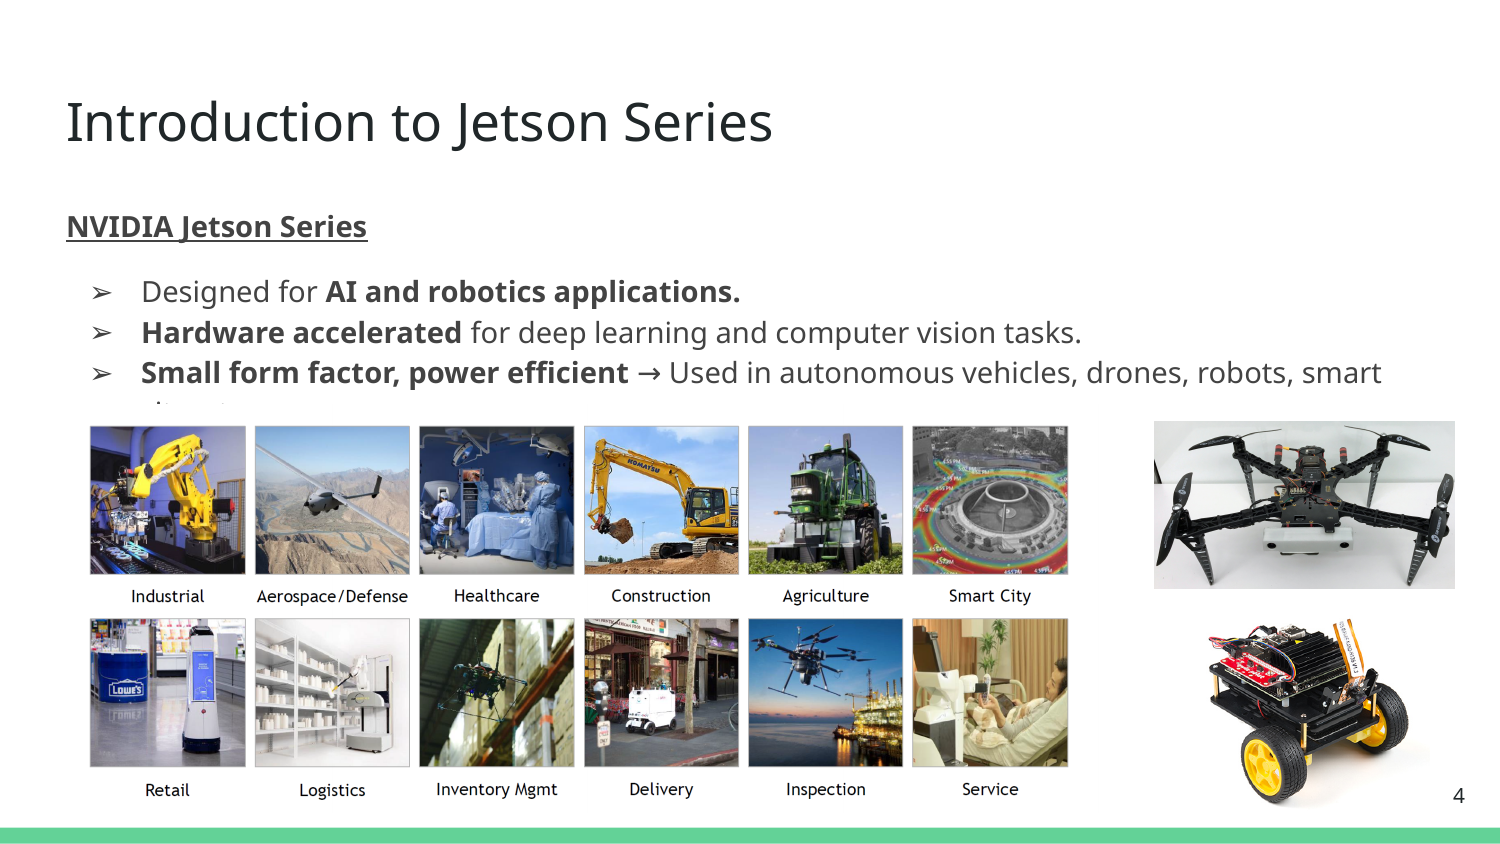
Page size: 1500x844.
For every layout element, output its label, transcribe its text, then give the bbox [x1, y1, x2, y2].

title Introduction to Jetson Series [51, 72, 1449, 167]
picture [1154, 421, 1455, 589]
picture [1178, 609, 1430, 813]
list NVIDIA Jetson Series Designed for AI and robotics applications. Hardware accelerated for deep learning and computer vision tasks. Small form factor, power efficient → Used in autonomous vehicles, drones, robots, smart city, etc. [51, 187, 1449, 467]
slide_number <number> [1389, 764, 1480, 830]
picture [77, 404, 1099, 813]
